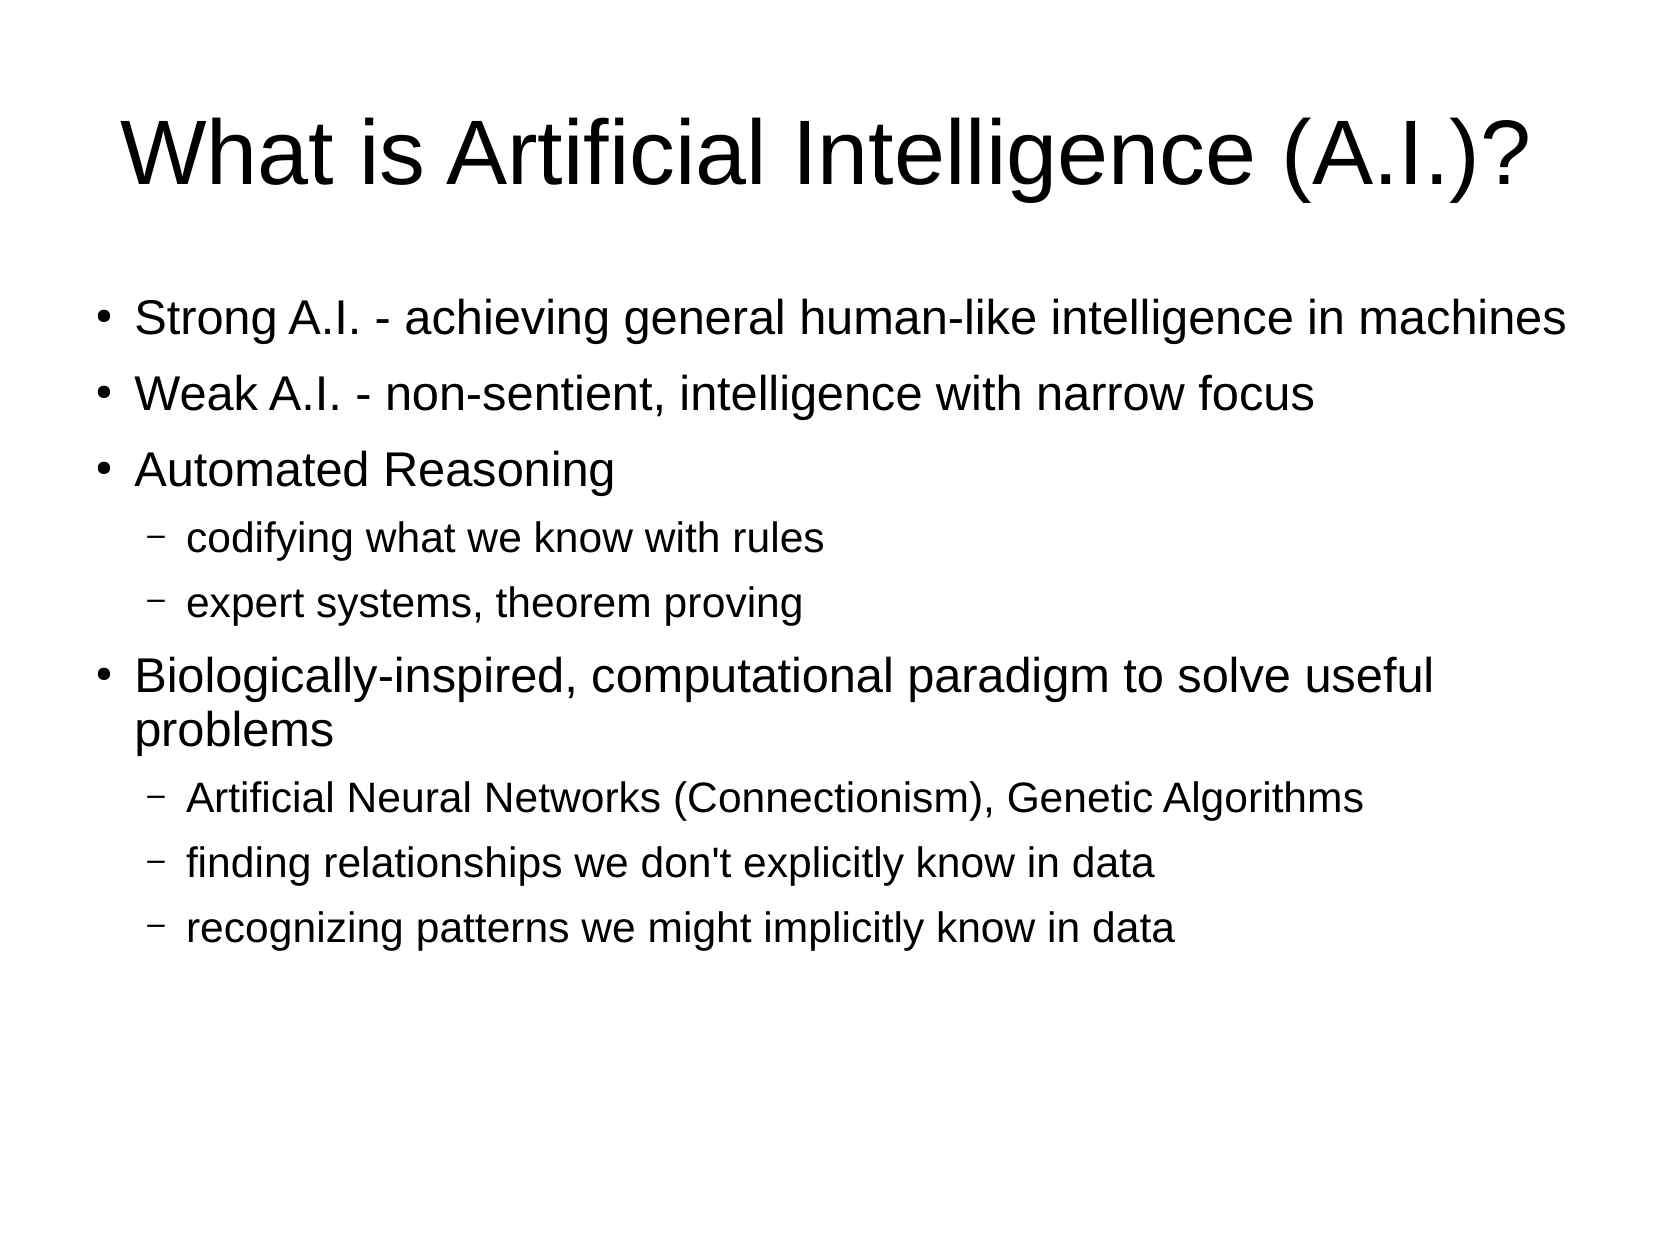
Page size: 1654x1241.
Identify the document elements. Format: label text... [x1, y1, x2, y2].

list Strong A.I. - achieving general human-like intelligence in machines Weak A.I. - non-sentient, intelligence with narrow focus Automated Reasoning codifying what we know with rules expert systems, theorem proving Biologically-inspired, computational paradigm to solve useful problems Artificial Neural Networks (Connectionism), Genetic Algorithms finding relationships we don't explicitly know in data recognizing patterns we might implicitly know in data [82, 290, 1571, 1010]
title What is Artificial Intelligence (A.I.)? [82, 49, 1571, 257]
